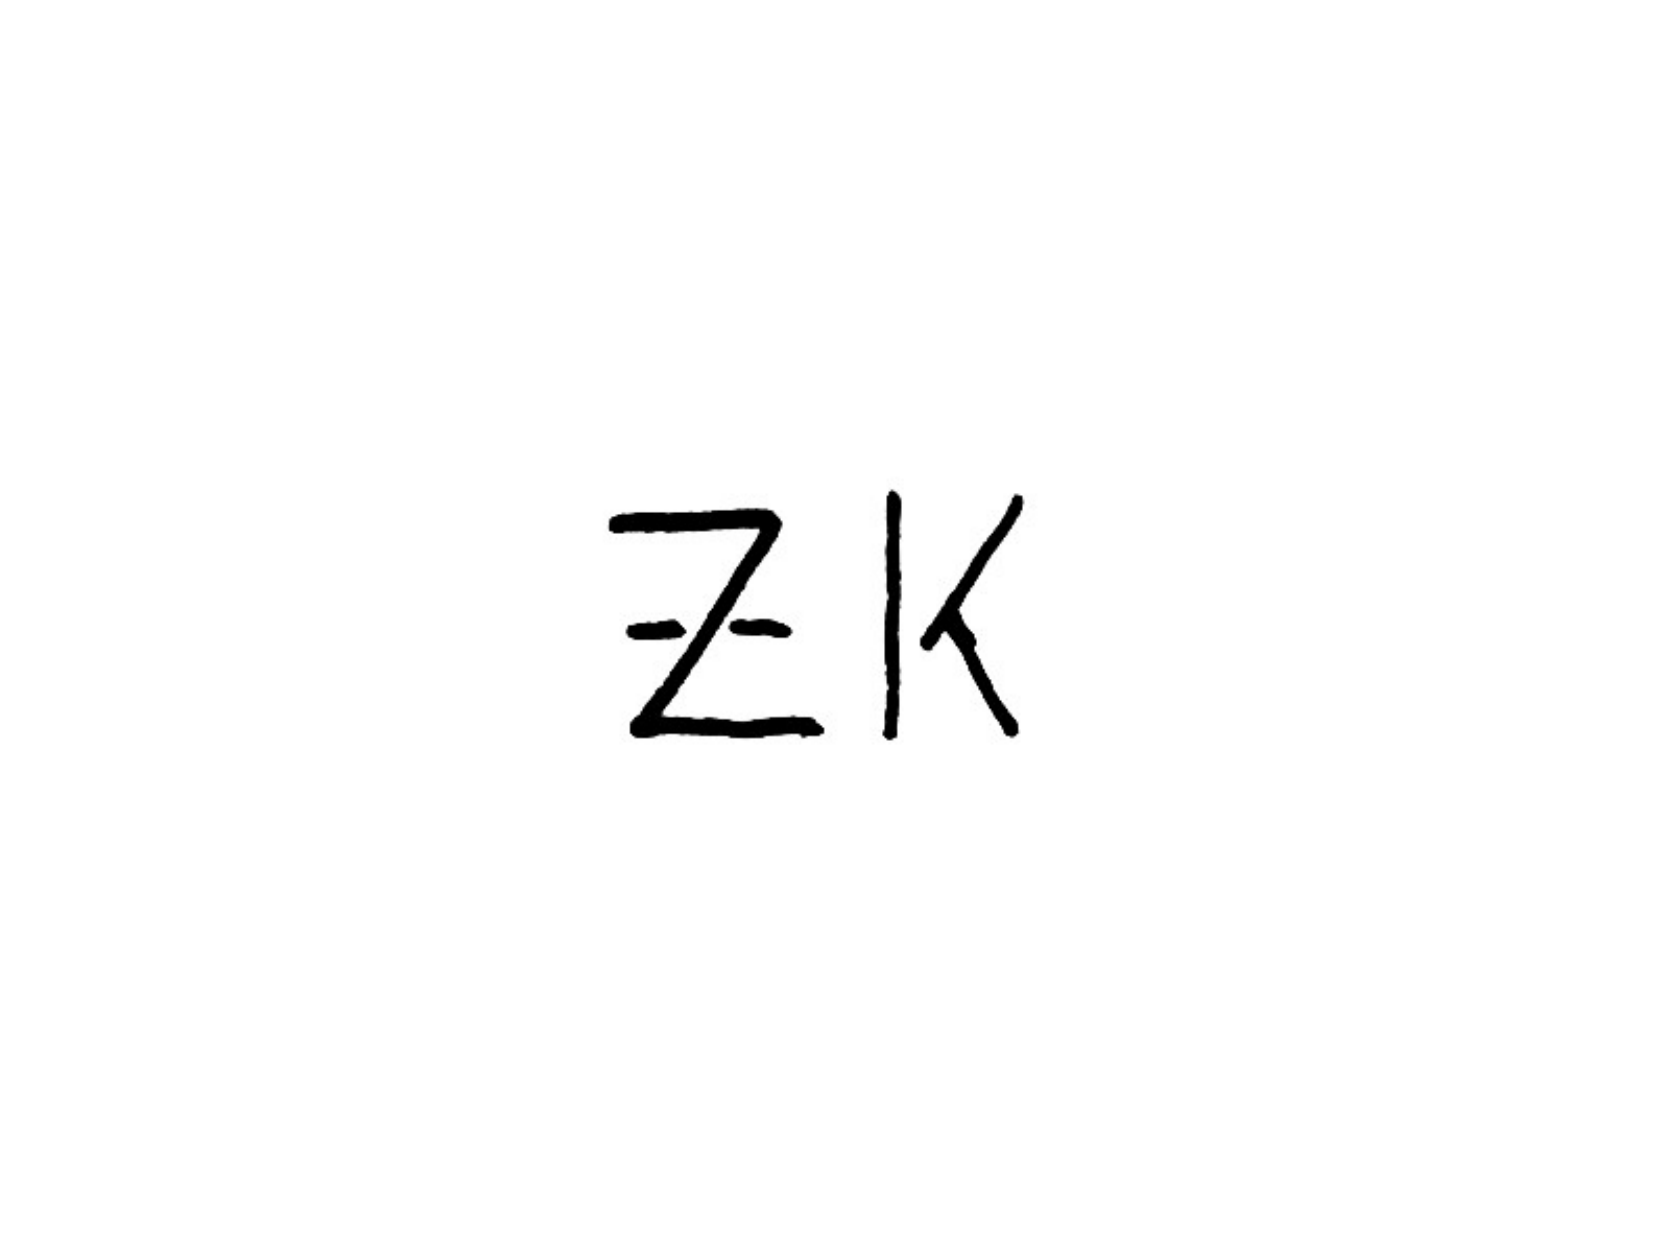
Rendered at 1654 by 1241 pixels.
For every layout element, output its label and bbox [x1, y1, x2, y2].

picture [570, 444, 1096, 796]
